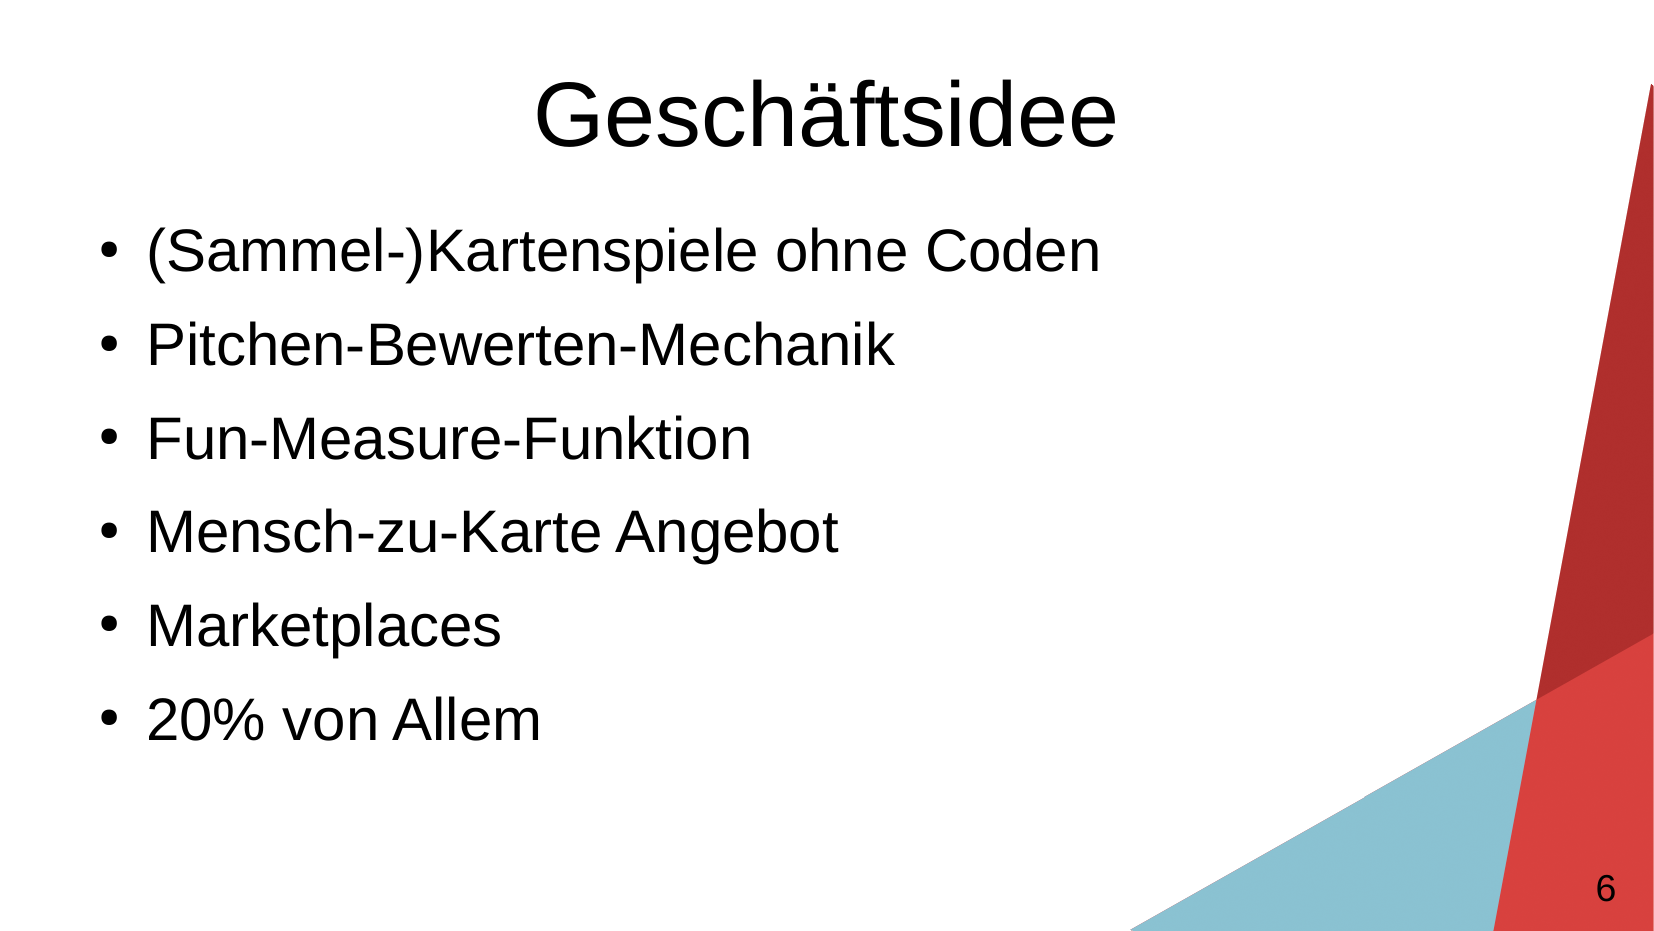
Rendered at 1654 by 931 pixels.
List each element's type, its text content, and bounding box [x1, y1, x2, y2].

list (Sammel-)Kartenspiele ohne Coden Pitchen-Bewerten-Mechanik Fun-Measure-Funktion Mensch-zu-Karte Angebot Marketplaces 20% von Allem [82, 217, 1571, 758]
picture [1075, 84, 1654, 931]
title Geschäftsidee [82, 37, 1571, 193]
